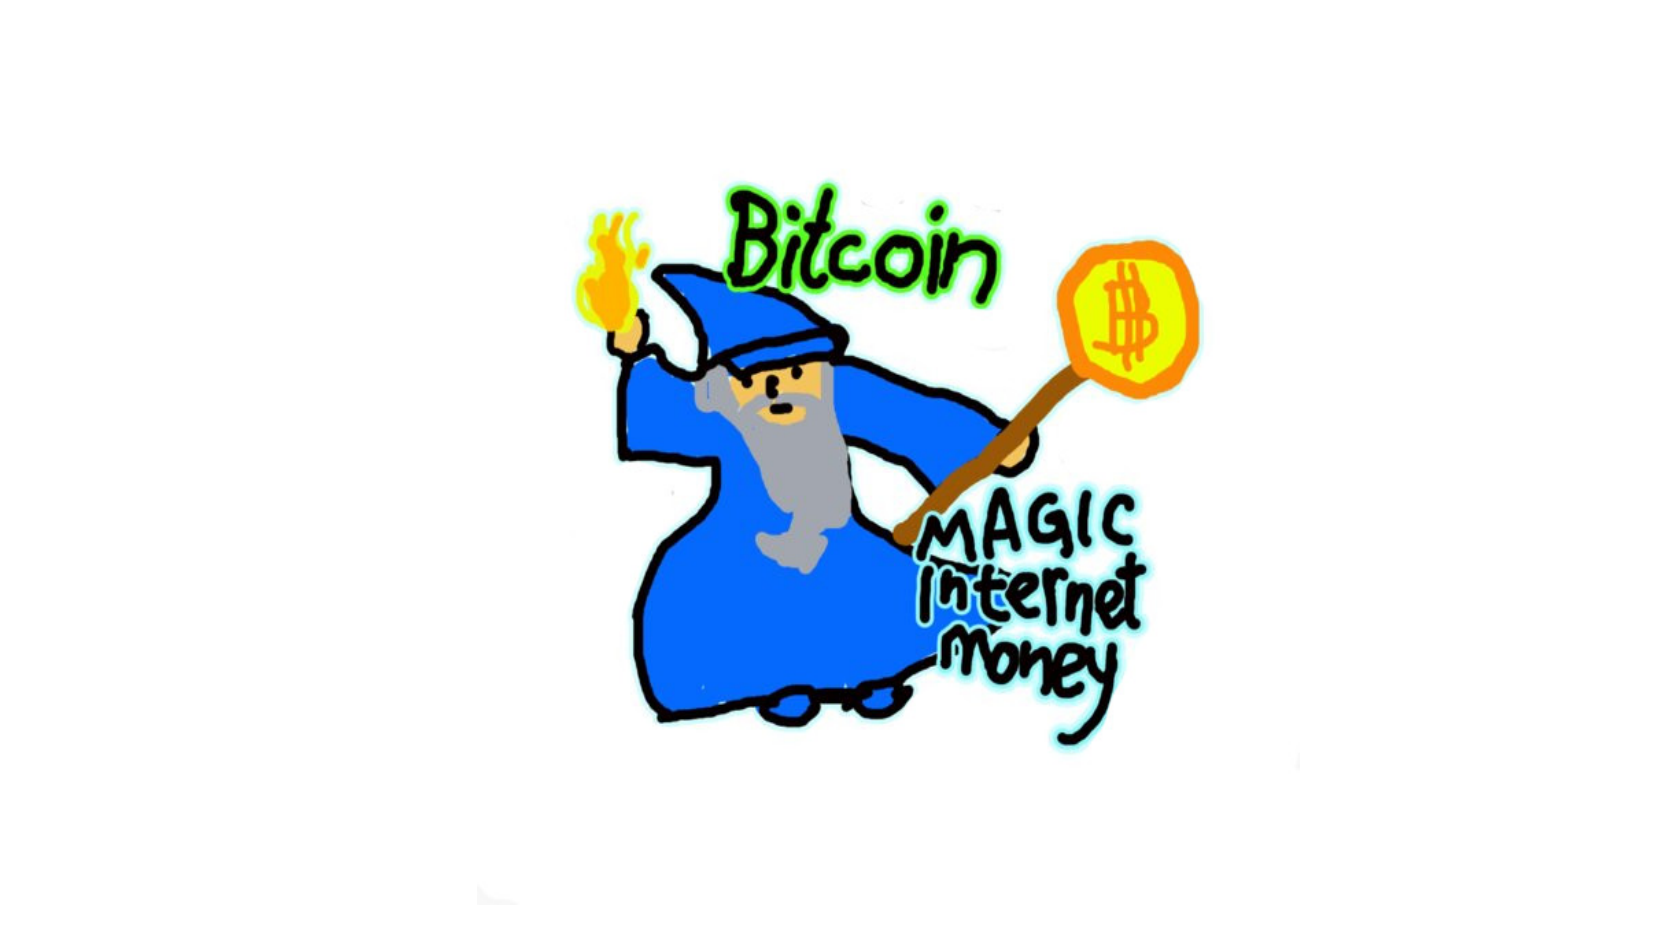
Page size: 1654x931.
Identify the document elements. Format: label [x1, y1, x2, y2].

picture [477, 29, 1300, 905]
